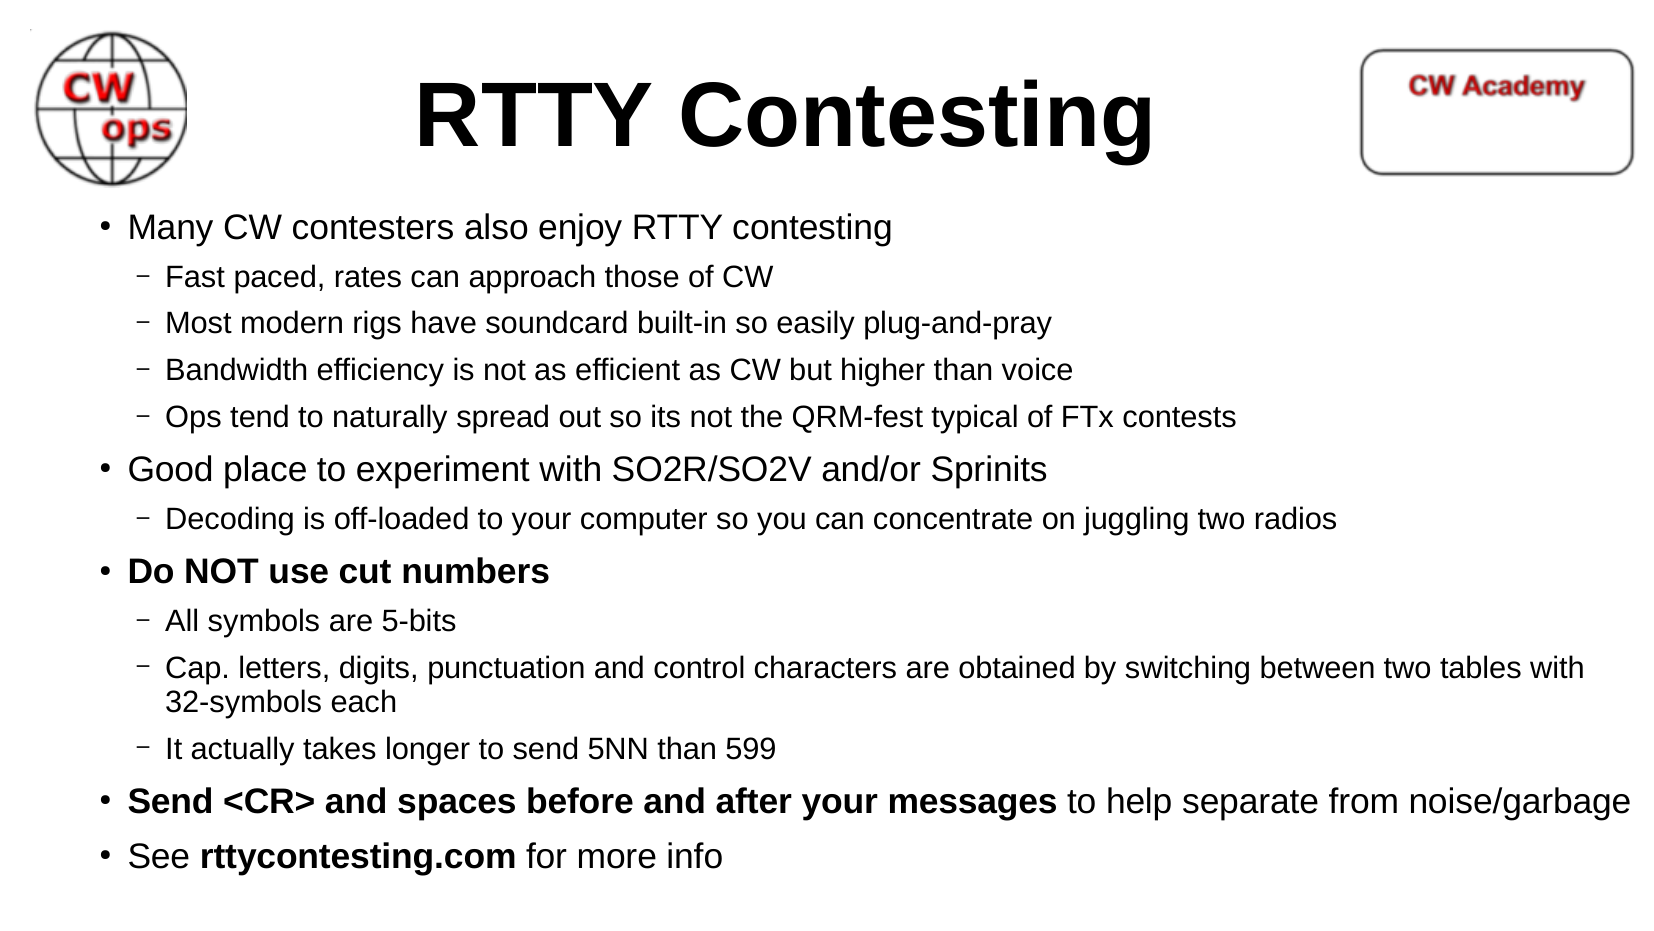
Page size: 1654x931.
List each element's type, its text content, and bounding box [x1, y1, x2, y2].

list Many CW contesters also enjoy RTTY contesting Fast paced, rates can approach those of CW Most modern rigs have soundcard built-in so easily plug-and-pray Bandwidth efficiency is not as efficient as CW but higher than voice Ops tend to naturally spread out so its not the QRM-fest typical of FTx contests Good place to experiment with SO2R/SO2V and/or Sprinits Decoding is off-loaded to your computer so you can concentrate on juggling two radios Do NOT use cut numbers All symbols are 5-bits Cap. letters, digits, punctuation and control characters are obtained by switching between two tables with 32-symbols each It actually takes longer to send 5NN than 599 Send <CR> and spaces before and after your messages to help separate from noise/garbage See rttycontesting.com for more info [90, 207, 1636, 931]
title RTTY Contesting [41, 37, 1531, 193]
picture [1531, 37, 1640, 186]
picture [30, 29, 187, 180]
